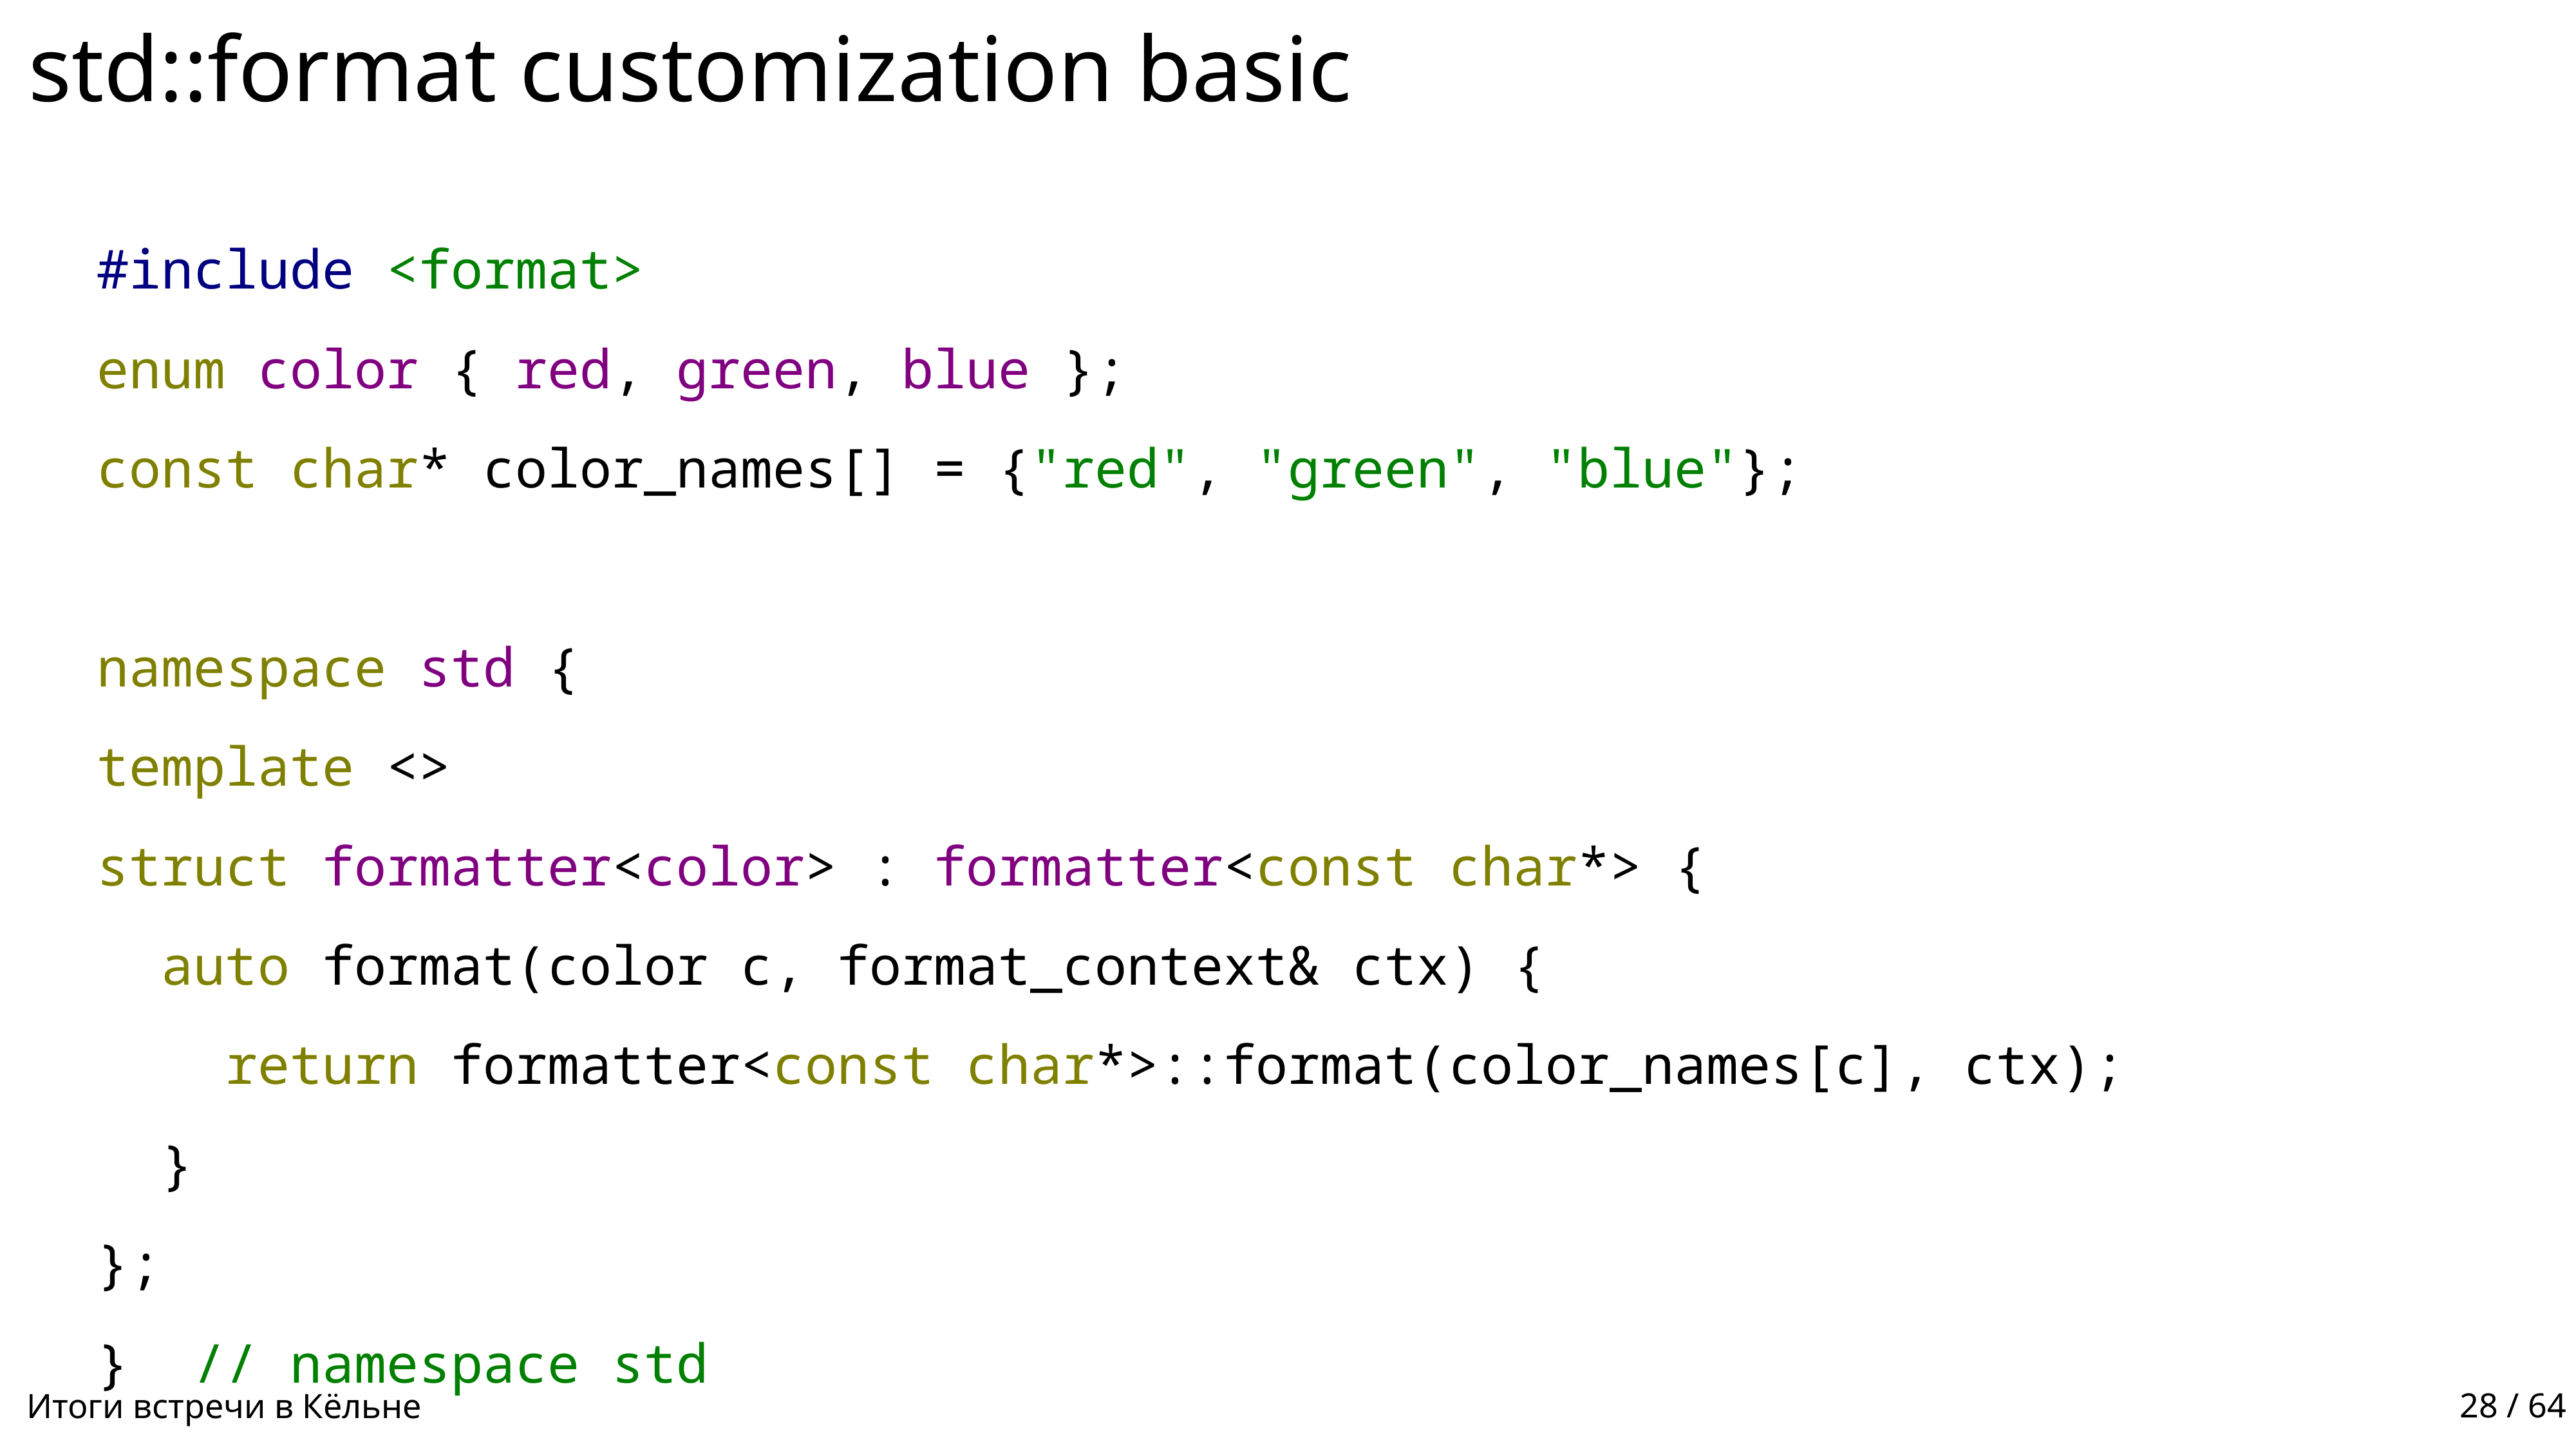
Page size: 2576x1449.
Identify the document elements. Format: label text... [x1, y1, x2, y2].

title std::format customization basic [19, 19, 2550, 155]
list <number> / 64 [1479, 1376, 2576, 1431]
list Итоги встречи в Кёльне [17, 1376, 1114, 1431]
list #include <format> enum color { red, green, blue }; const char* color_names[] = {"red", "green", "blue"}; namespace std { template <> struct formatter<color> : formatter<const char*> { auto format(color c, format_context& ctx) { return formatter<const char*>::format(color_names[c], ctx); } }; } // namespace std [87, 214, 2550, 1382]
